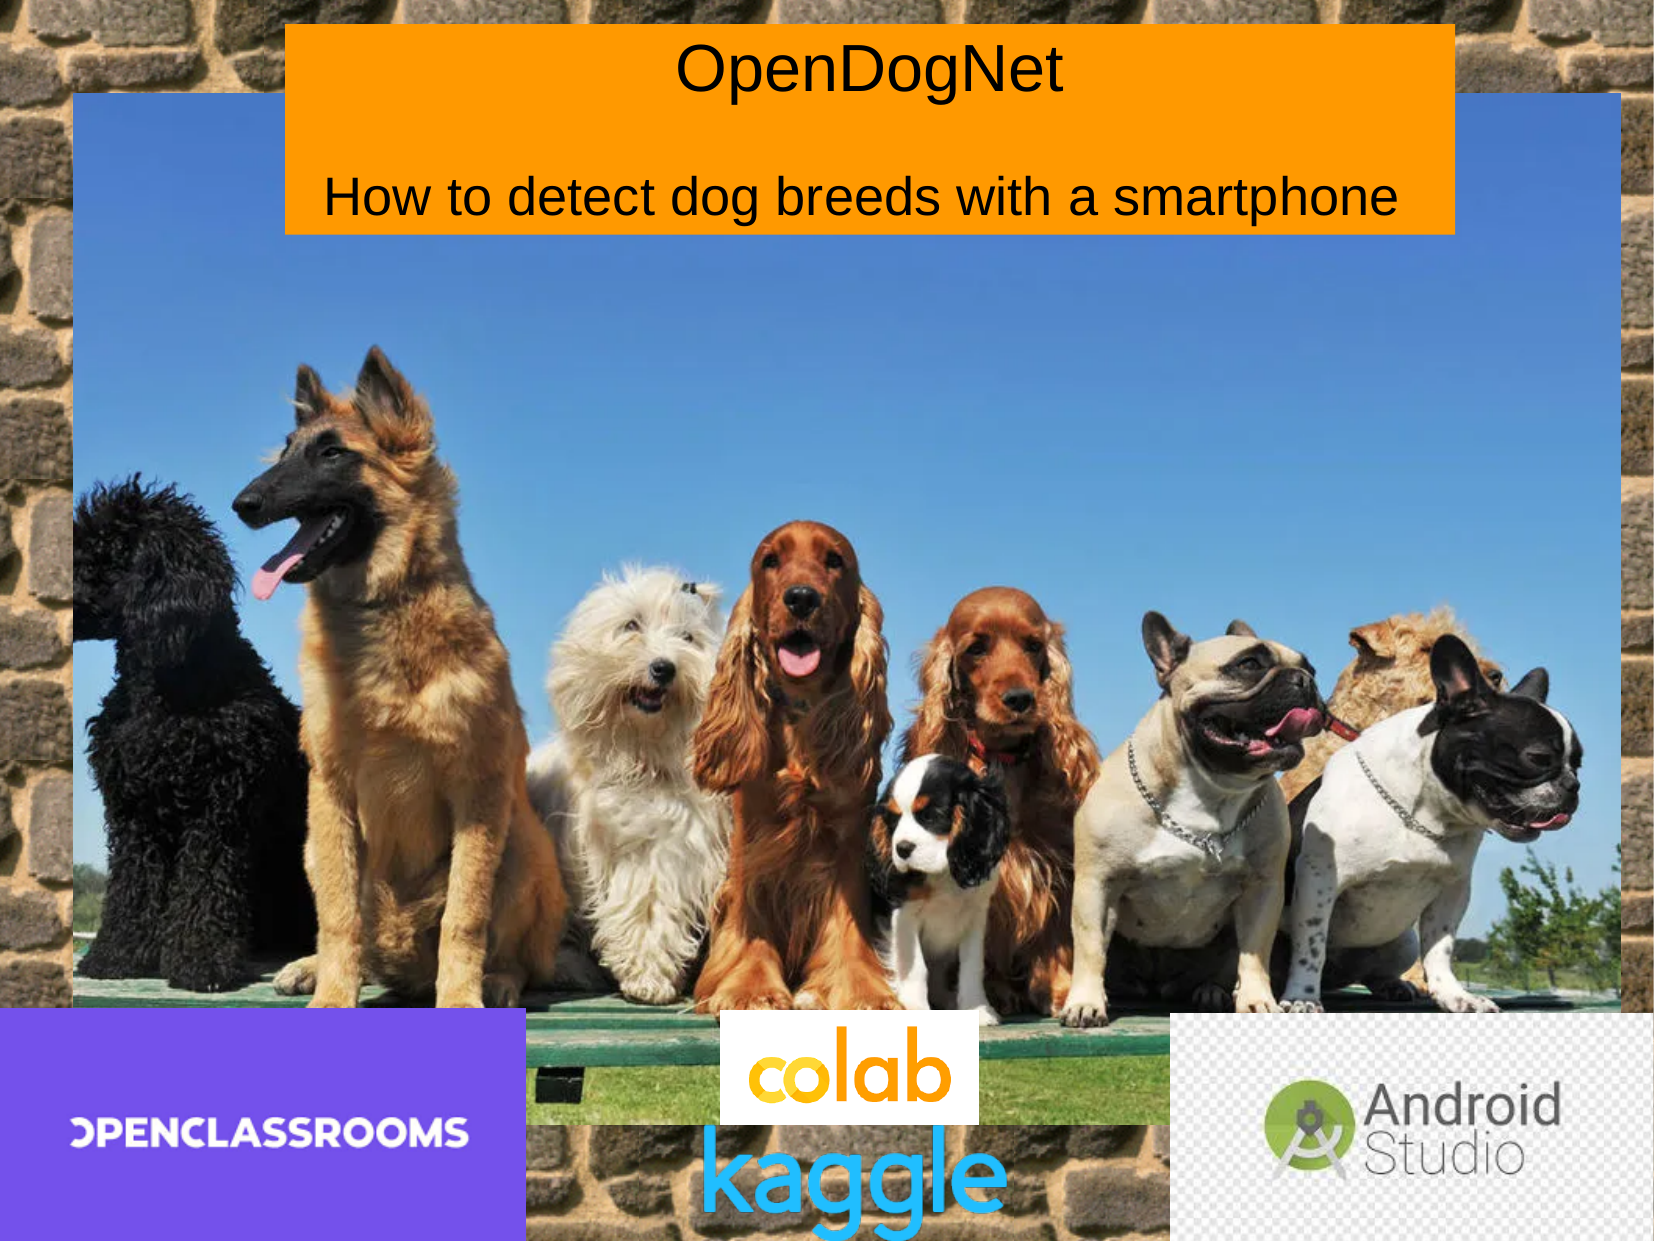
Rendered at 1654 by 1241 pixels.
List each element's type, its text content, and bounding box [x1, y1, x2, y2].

picture [0, 0, 1654, 1241]
text_box OpenDogNet How to detect dog breeds with a smartphone [285, 24, 1456, 235]
